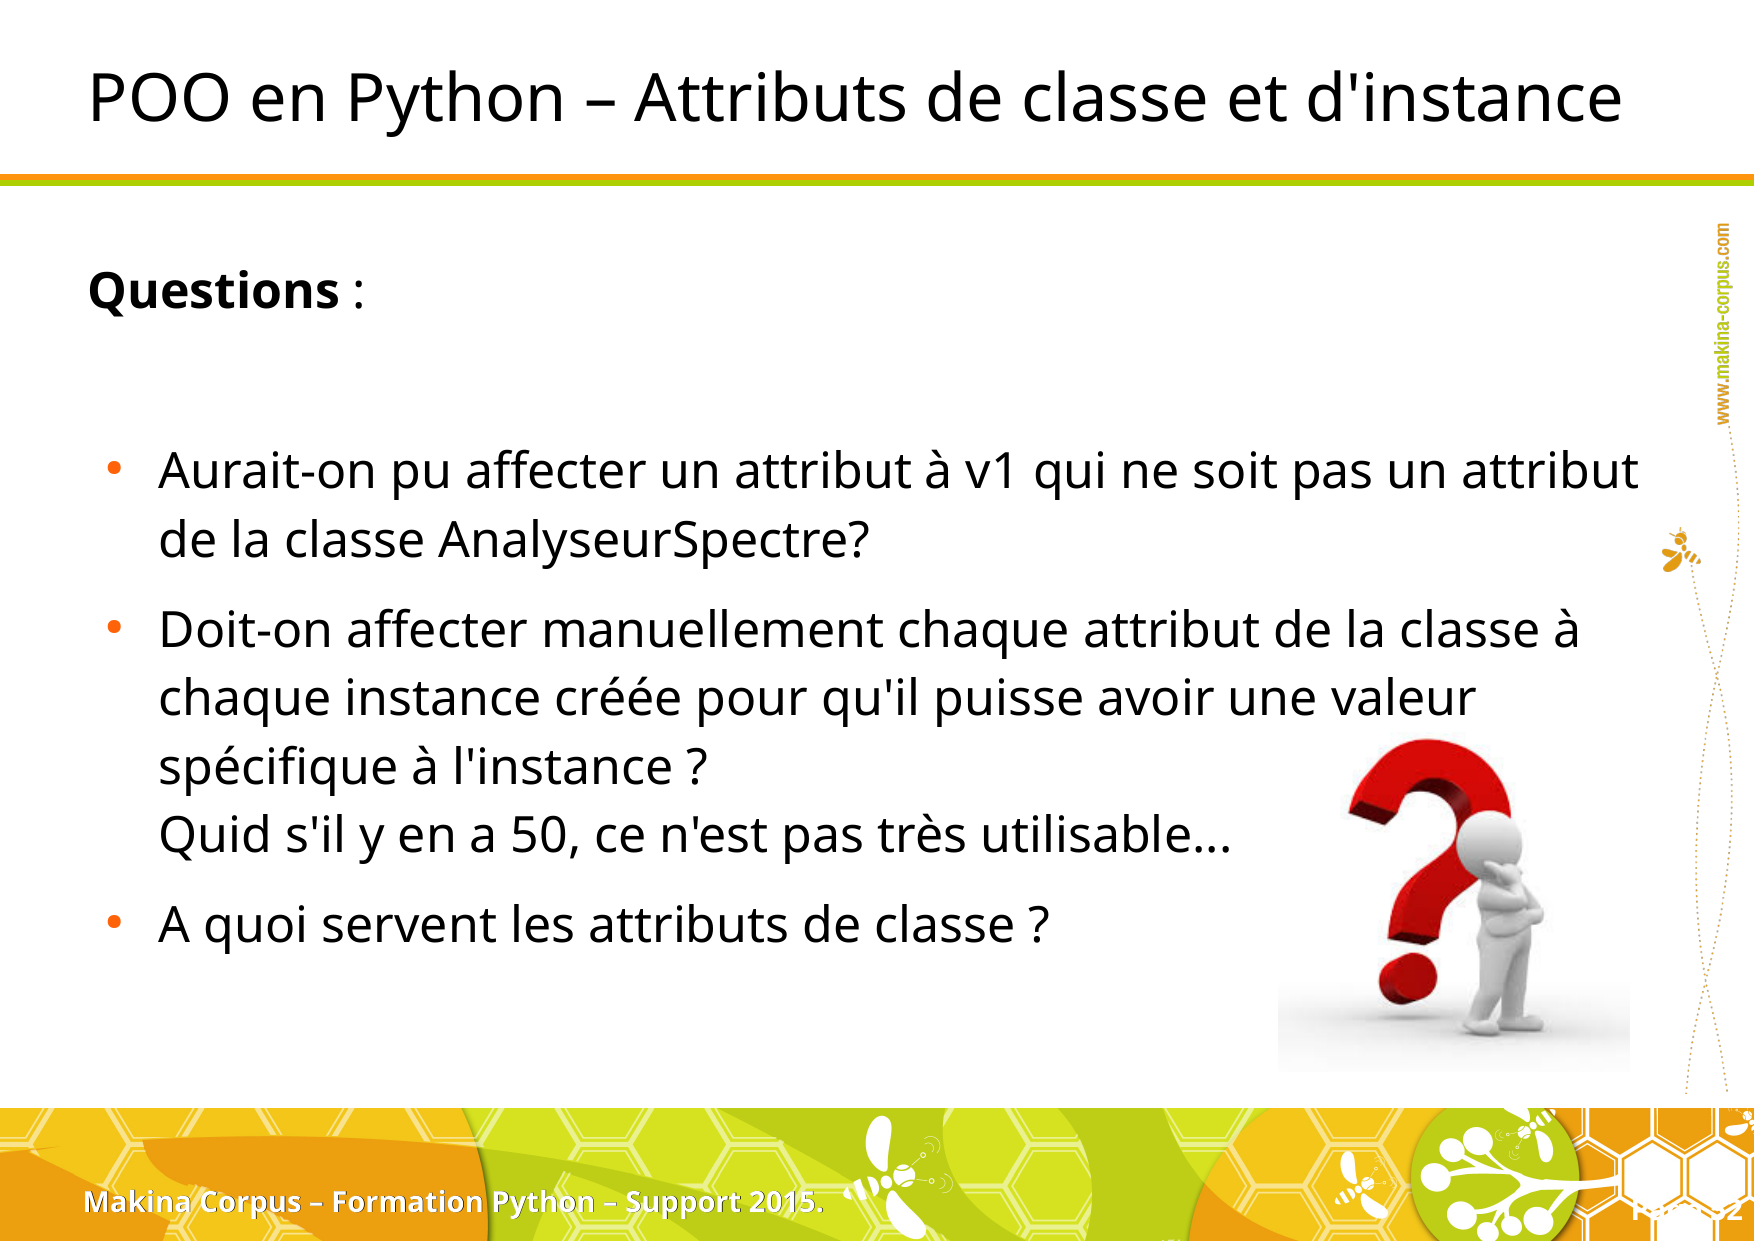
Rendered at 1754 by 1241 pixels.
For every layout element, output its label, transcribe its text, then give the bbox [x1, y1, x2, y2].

picture [0, 1108, 1754, 1241]
picture [1639, 203, 1754, 1093]
picture [1278, 720, 1630, 1072]
list Questions : Aurait-on pu affecter un attribut à v1 qui ne soit pas un attribut de la classe AnalyseurSpectre? Doit-on affecter manuellement chaque attribut de la classe à chaque instance créée pour qu'il puisse avoir une valeur spécifique à l'instance ? Quid s'il y en a 50, ce n'est pas très utilisable... A quoi servent les attributs de classe ? [87, 254, 1667, 975]
title POO en Python – Attributs de classe et d'instance [87, 31, 1667, 160]
